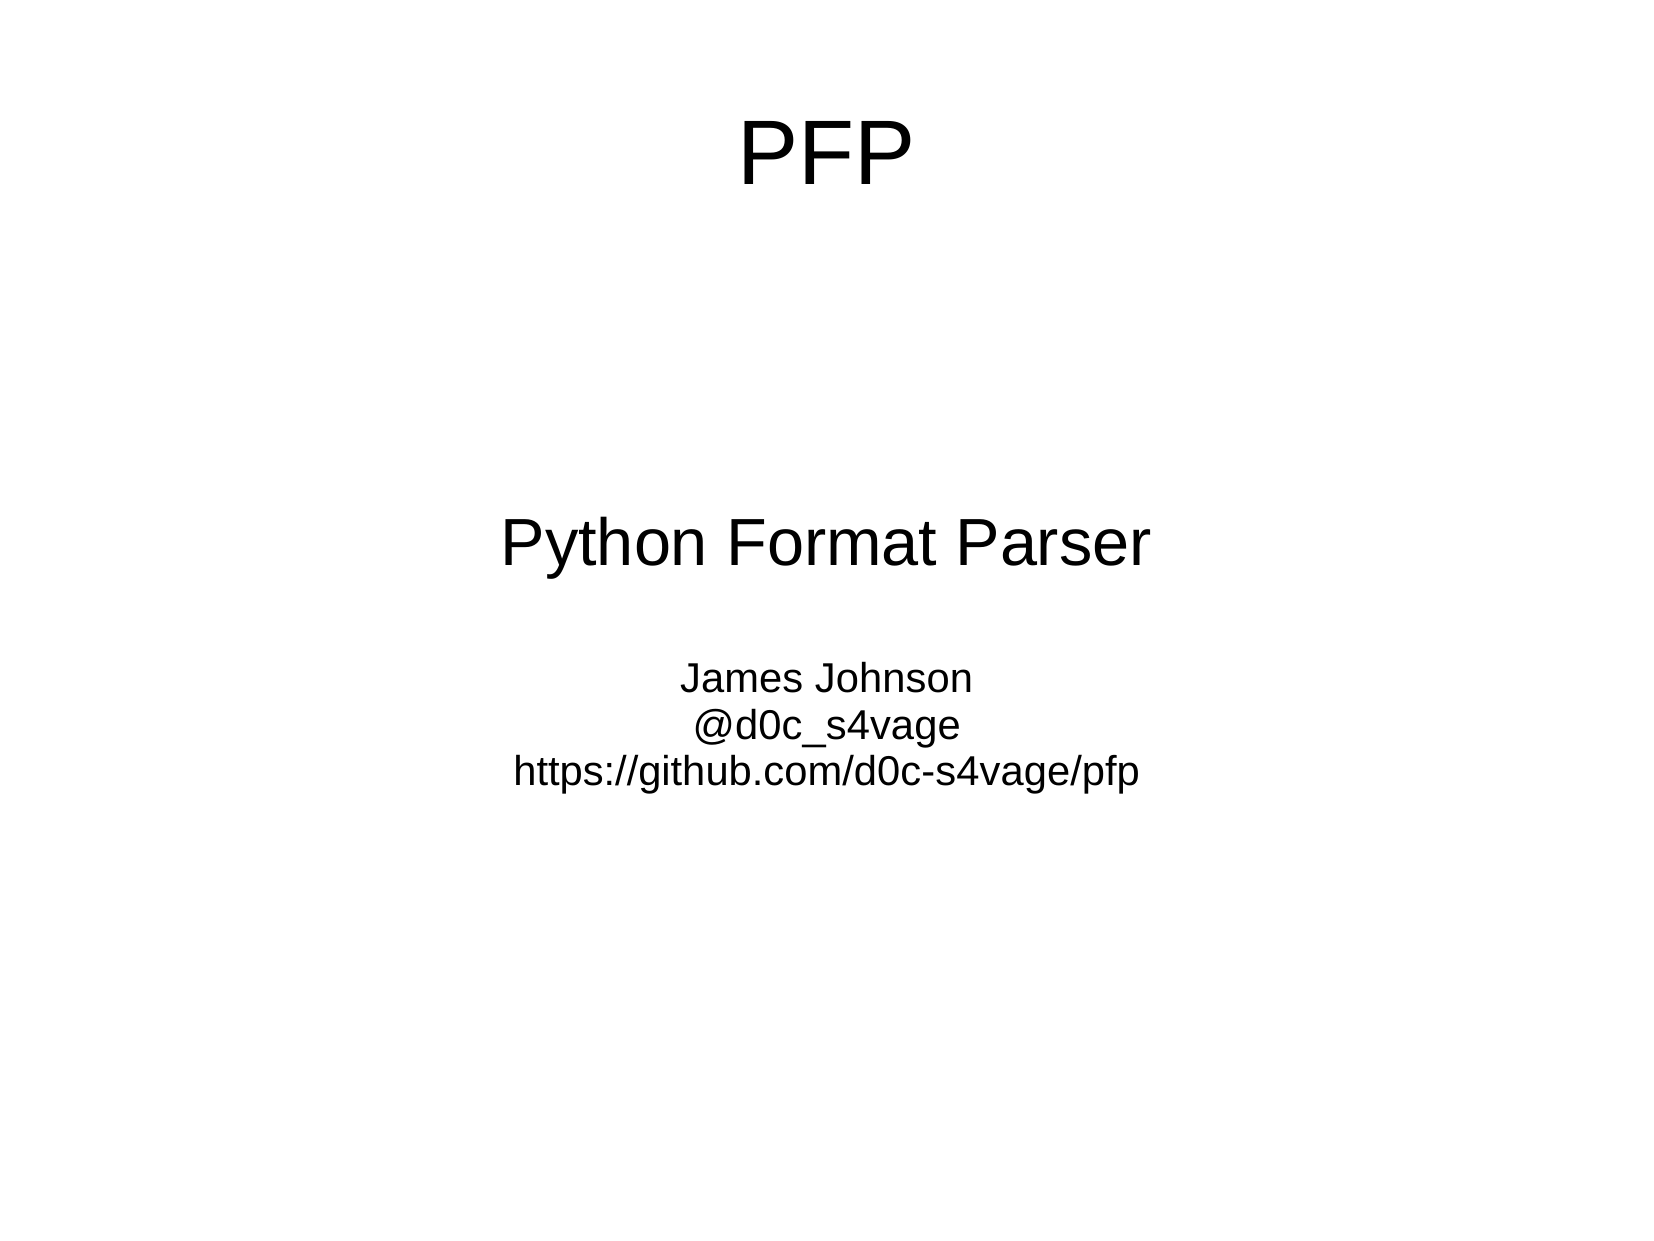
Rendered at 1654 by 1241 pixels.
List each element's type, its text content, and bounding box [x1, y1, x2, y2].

title PFP [82, 49, 1571, 257]
subtitle Python Format Parser James Johnson @d0c_s4vage https://github.com/d0c-s4vage/pfp [82, 290, 1571, 1010]
